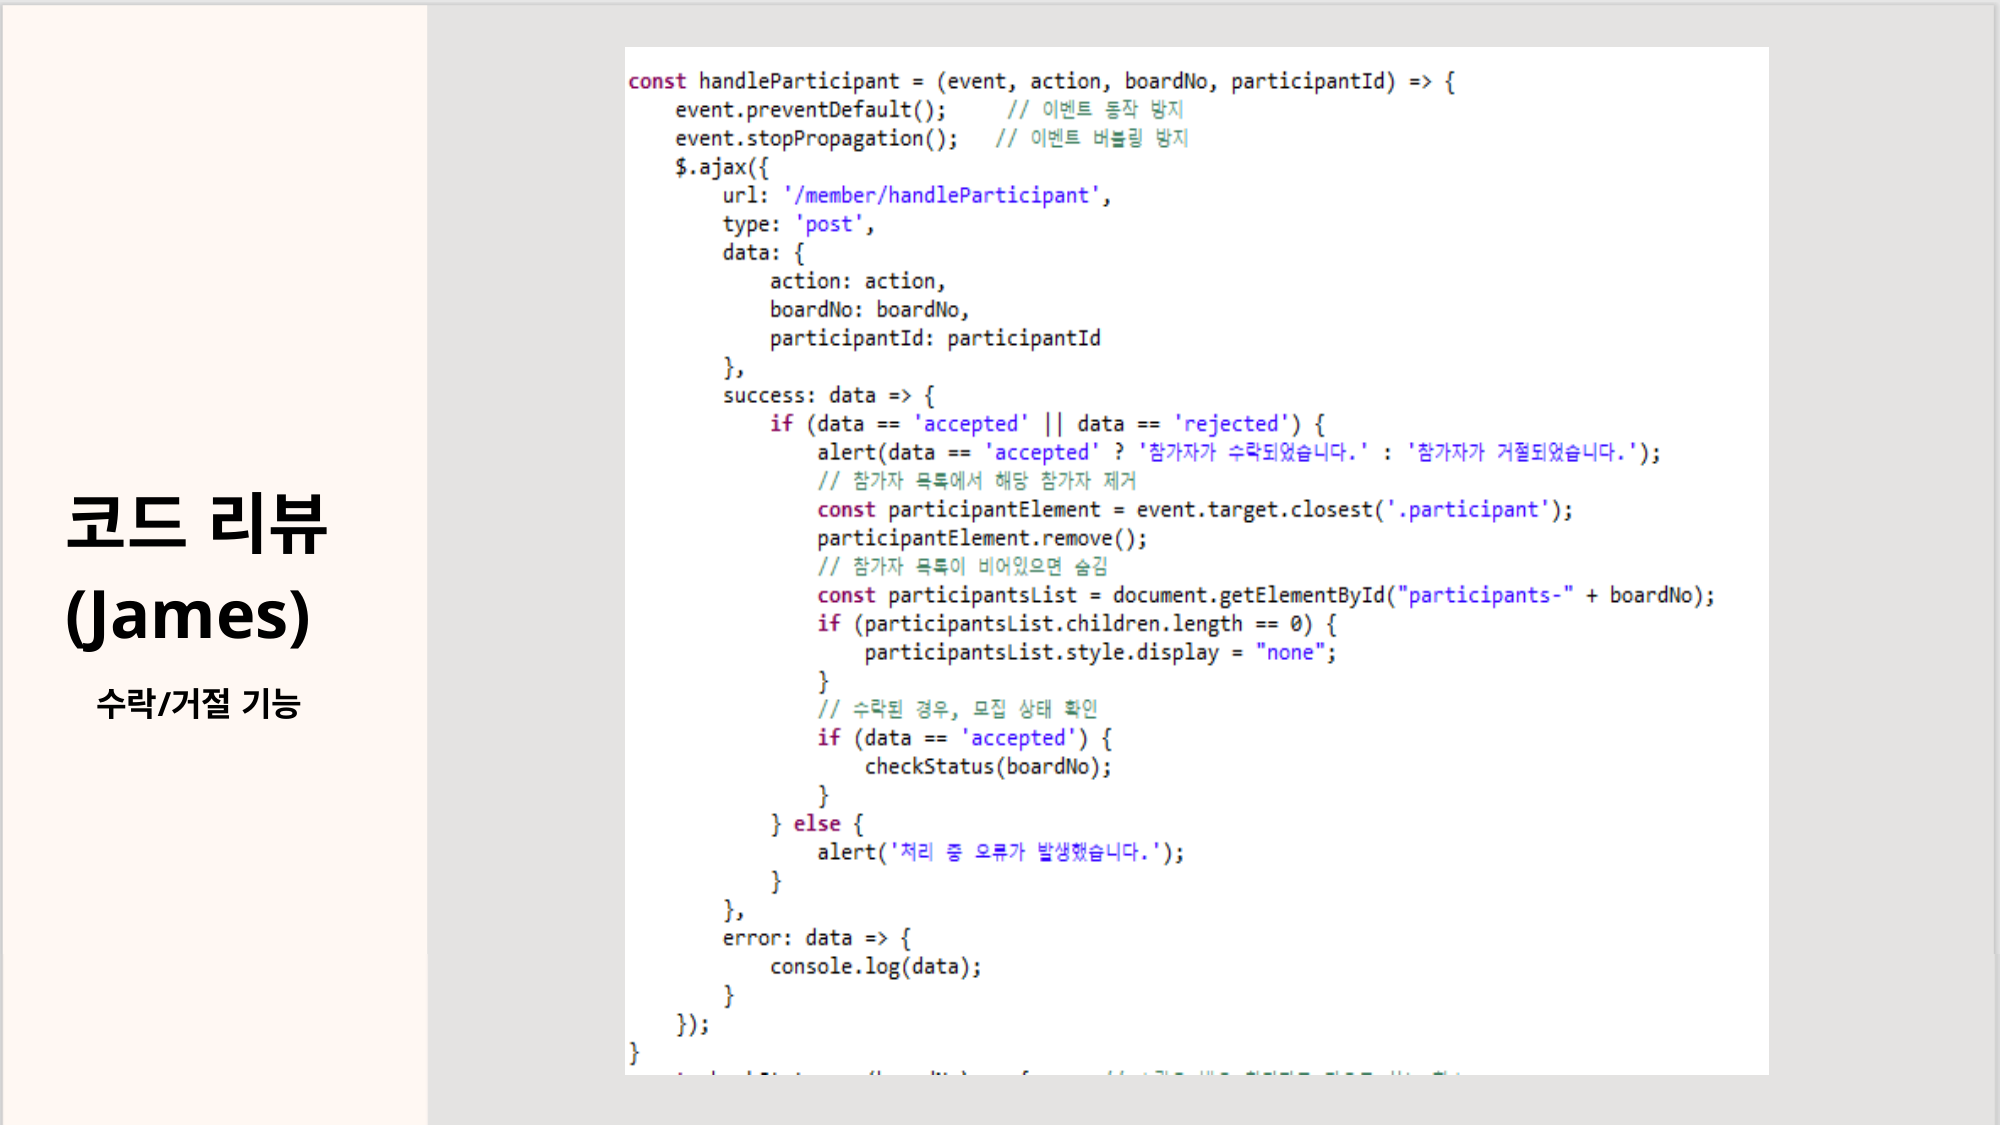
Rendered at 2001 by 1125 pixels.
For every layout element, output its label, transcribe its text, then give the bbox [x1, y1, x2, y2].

picture [0, 0, 2000, 1125]
text_box S3 Bucket [1613, 1112, 1826, 1117]
text_box 수락/거절 기능 [81, 670, 318, 734]
text_box 코드 리뷰 (James) [51, 463, 346, 666]
